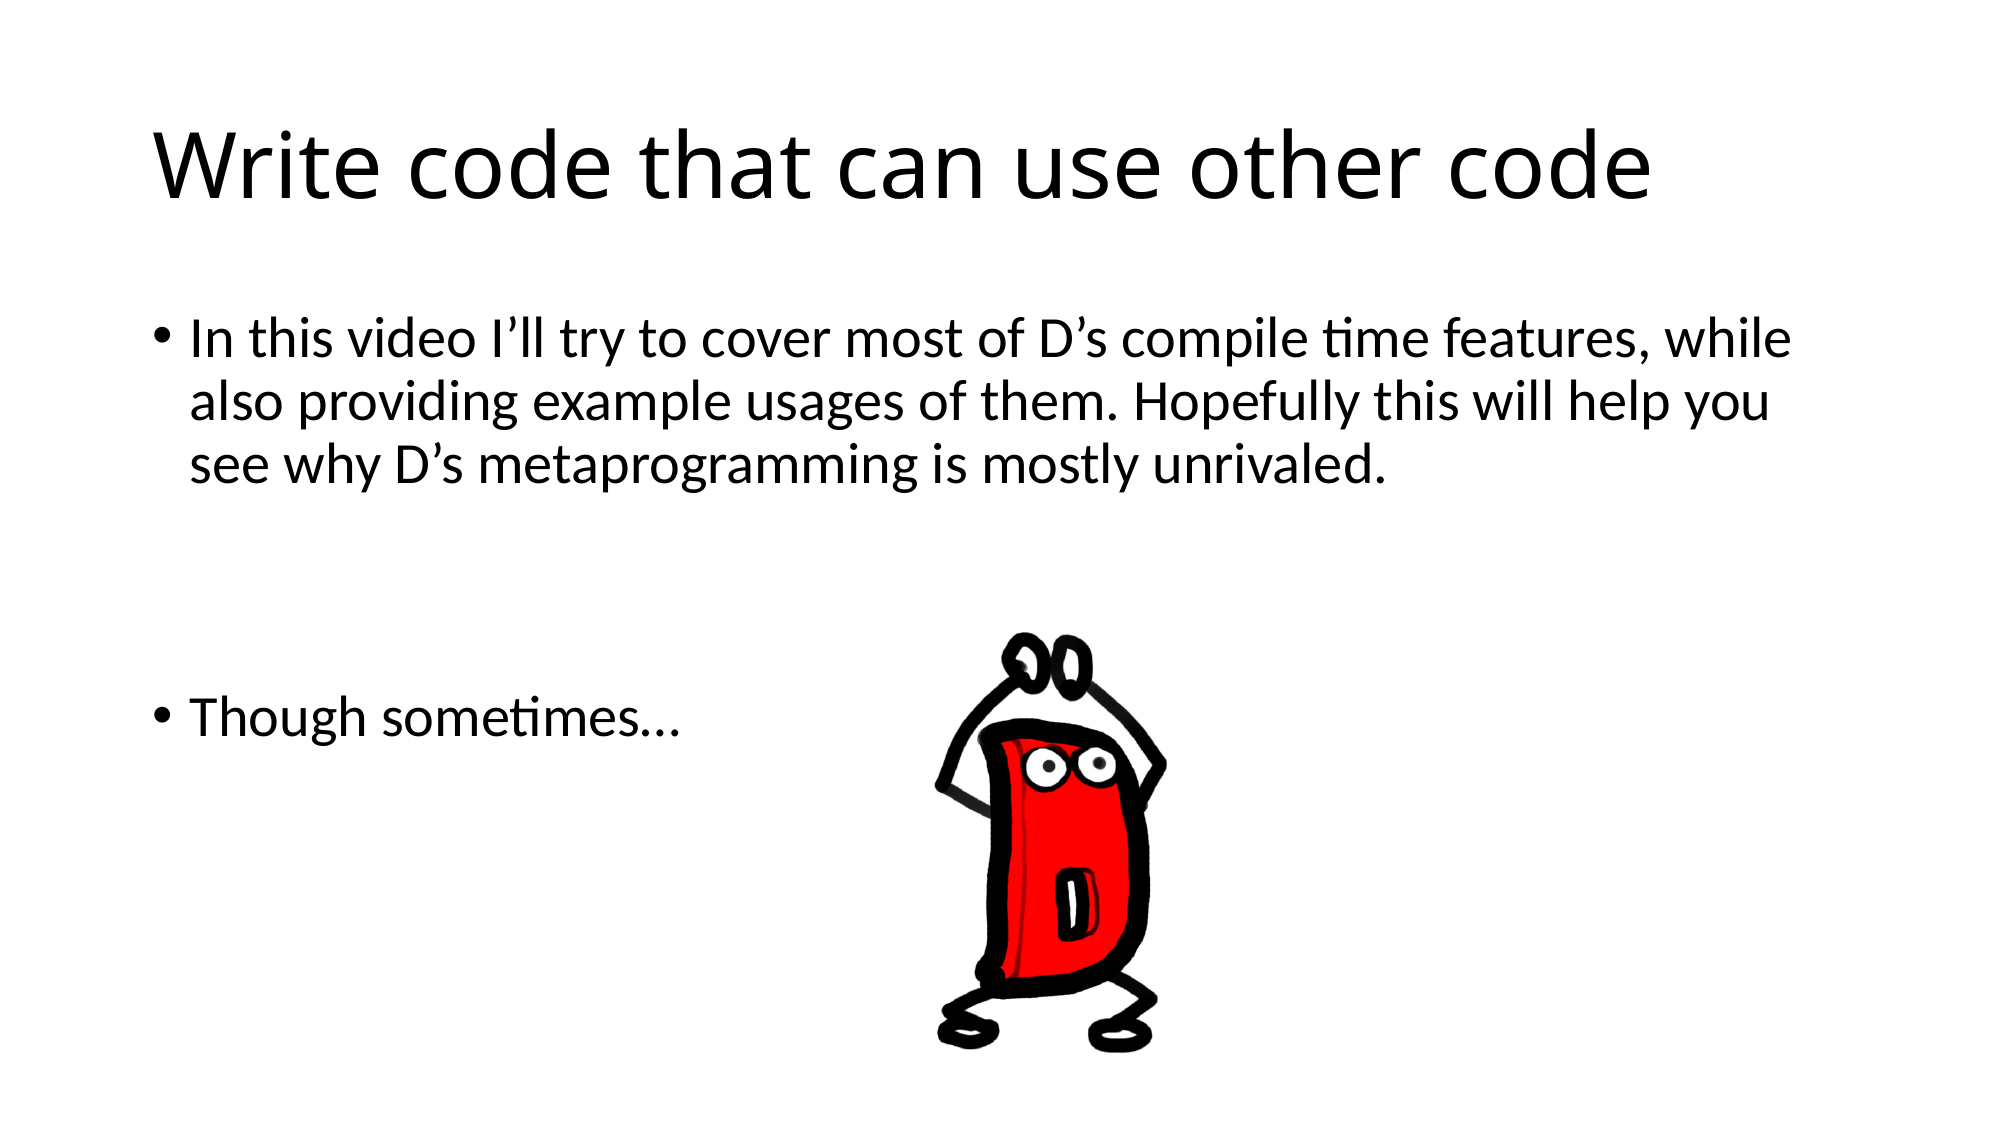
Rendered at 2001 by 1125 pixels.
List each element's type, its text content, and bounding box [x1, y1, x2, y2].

list In this video I’ll try to cover most of D’s compile time features, while also providing example usages of them. Hopefully this will help you see why D’s metaprogramming is mostly unrivaled. Though sometimes… [137, 299, 1863, 1014]
picture [826, 620, 1272, 1065]
title Write code that can use other code [137, 59, 1863, 278]
